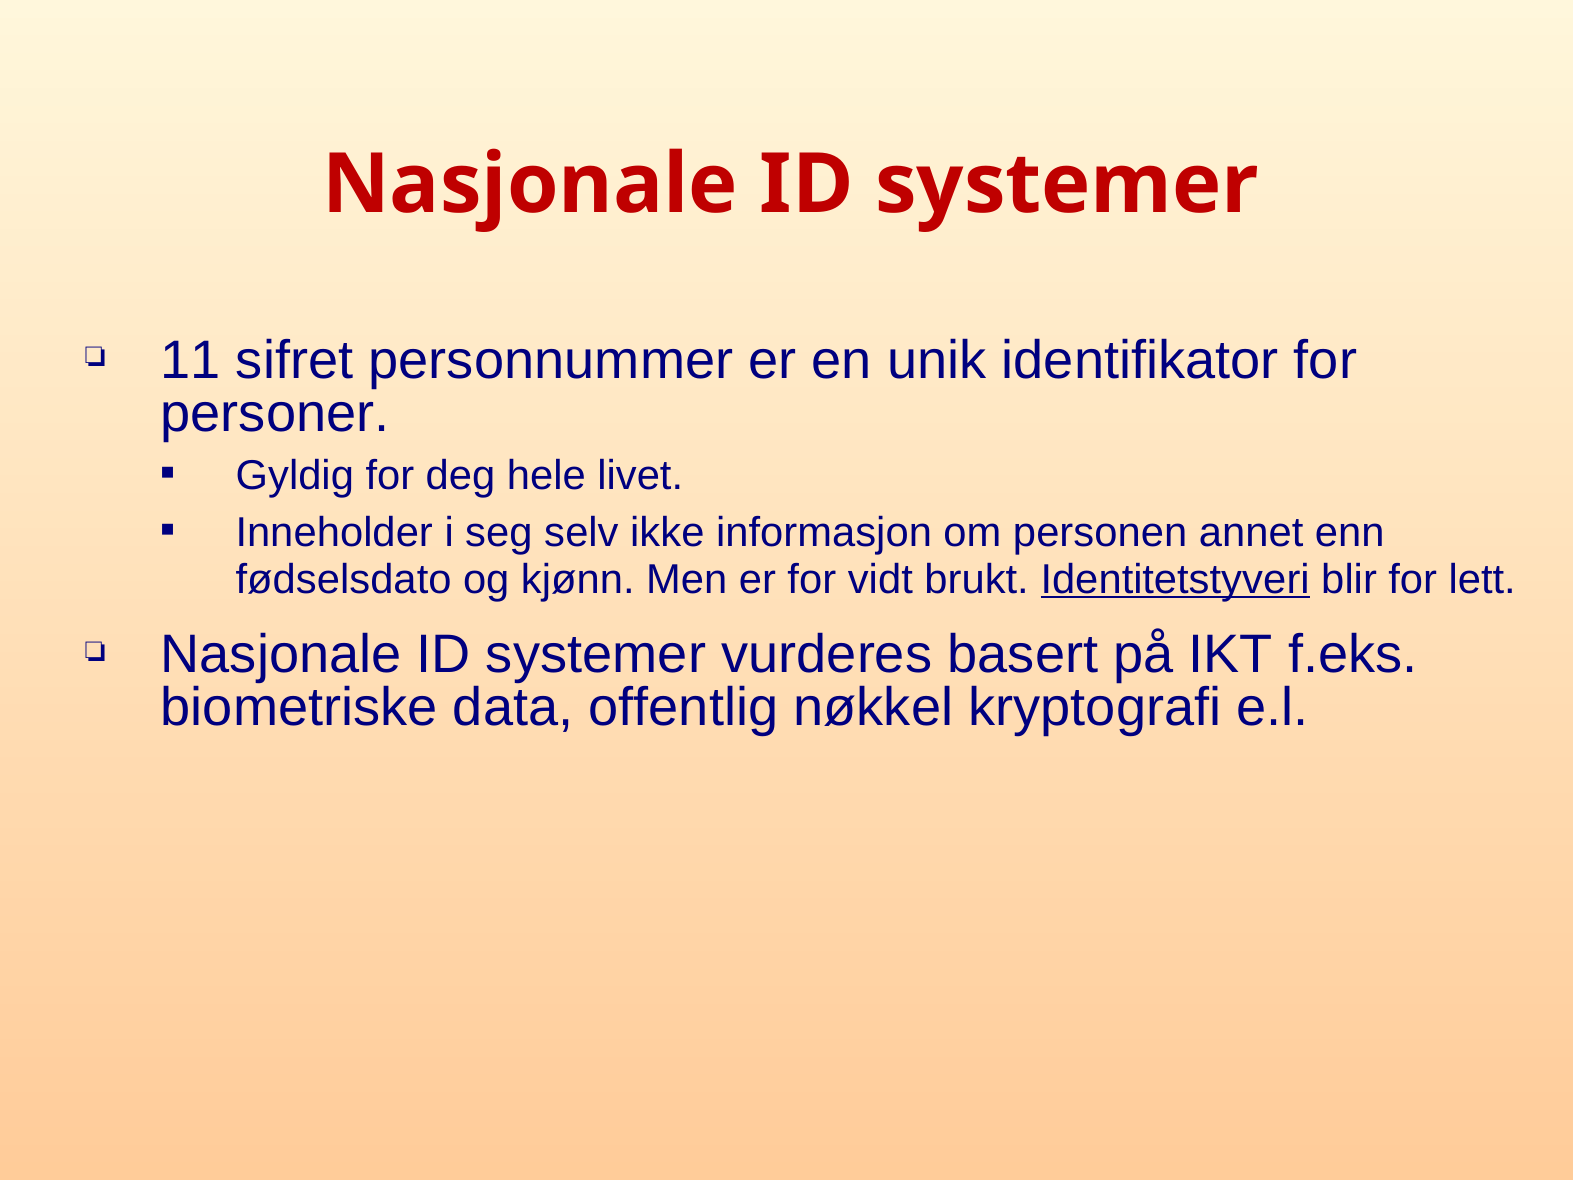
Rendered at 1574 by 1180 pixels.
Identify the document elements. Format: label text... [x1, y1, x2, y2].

list 11 sifret personnummer er en unik identifikator for personer. Gyldig for deg hele livet. Inneholder i seg selv ikke informasjon om personen annet enn fødselsdato og kjønn. Men er for vidt brukt. Identitetstyveri blir for lett. Nasjonale ID systemer vurderes basert på IKT f.eks. biometriske data, offentlig nøkkel kryptografi e.l. [85, 336, 1539, 1170]
title Nasjonale ID systemer [39, 54, 1543, 309]
